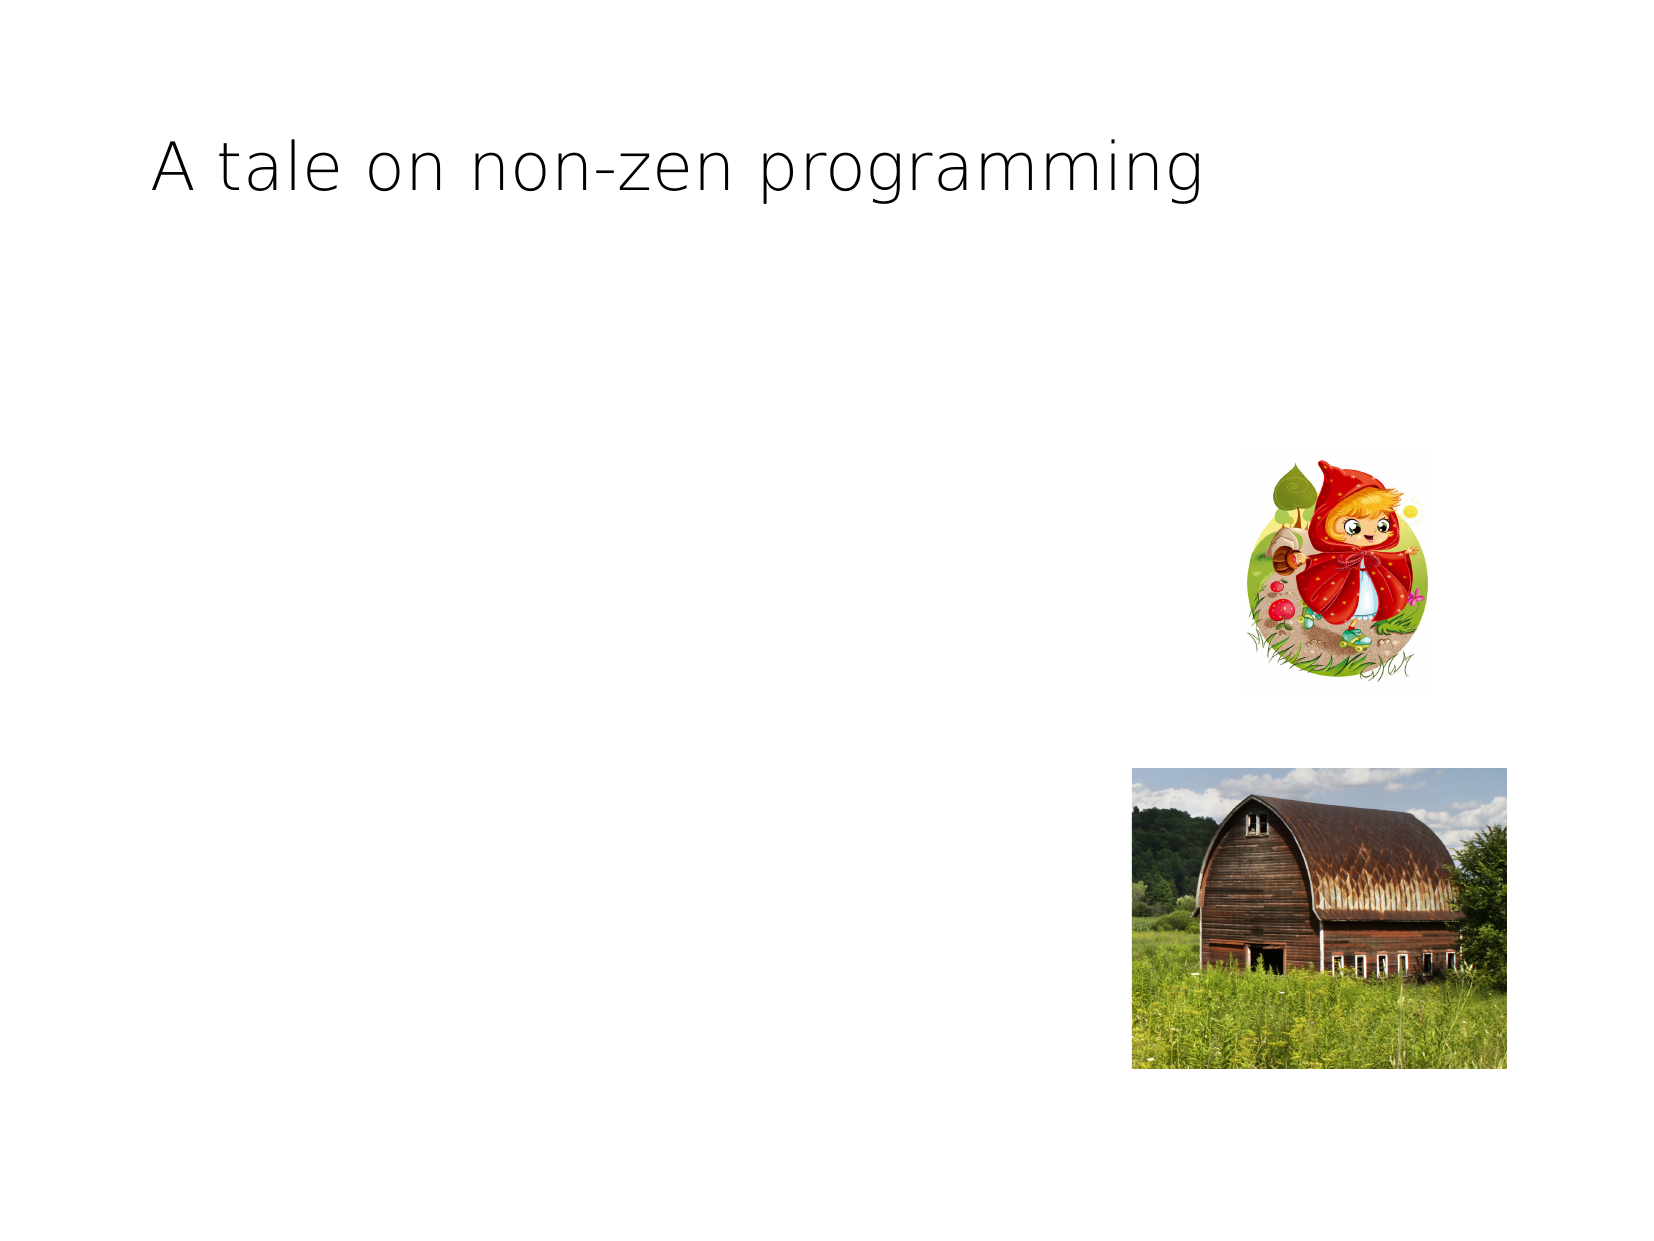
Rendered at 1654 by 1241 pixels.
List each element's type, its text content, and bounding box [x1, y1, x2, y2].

picture [1131, 768, 1507, 1069]
picture [1244, 449, 1432, 694]
subtitle A tale on non-zen programming [150, 0, 1639, 335]
